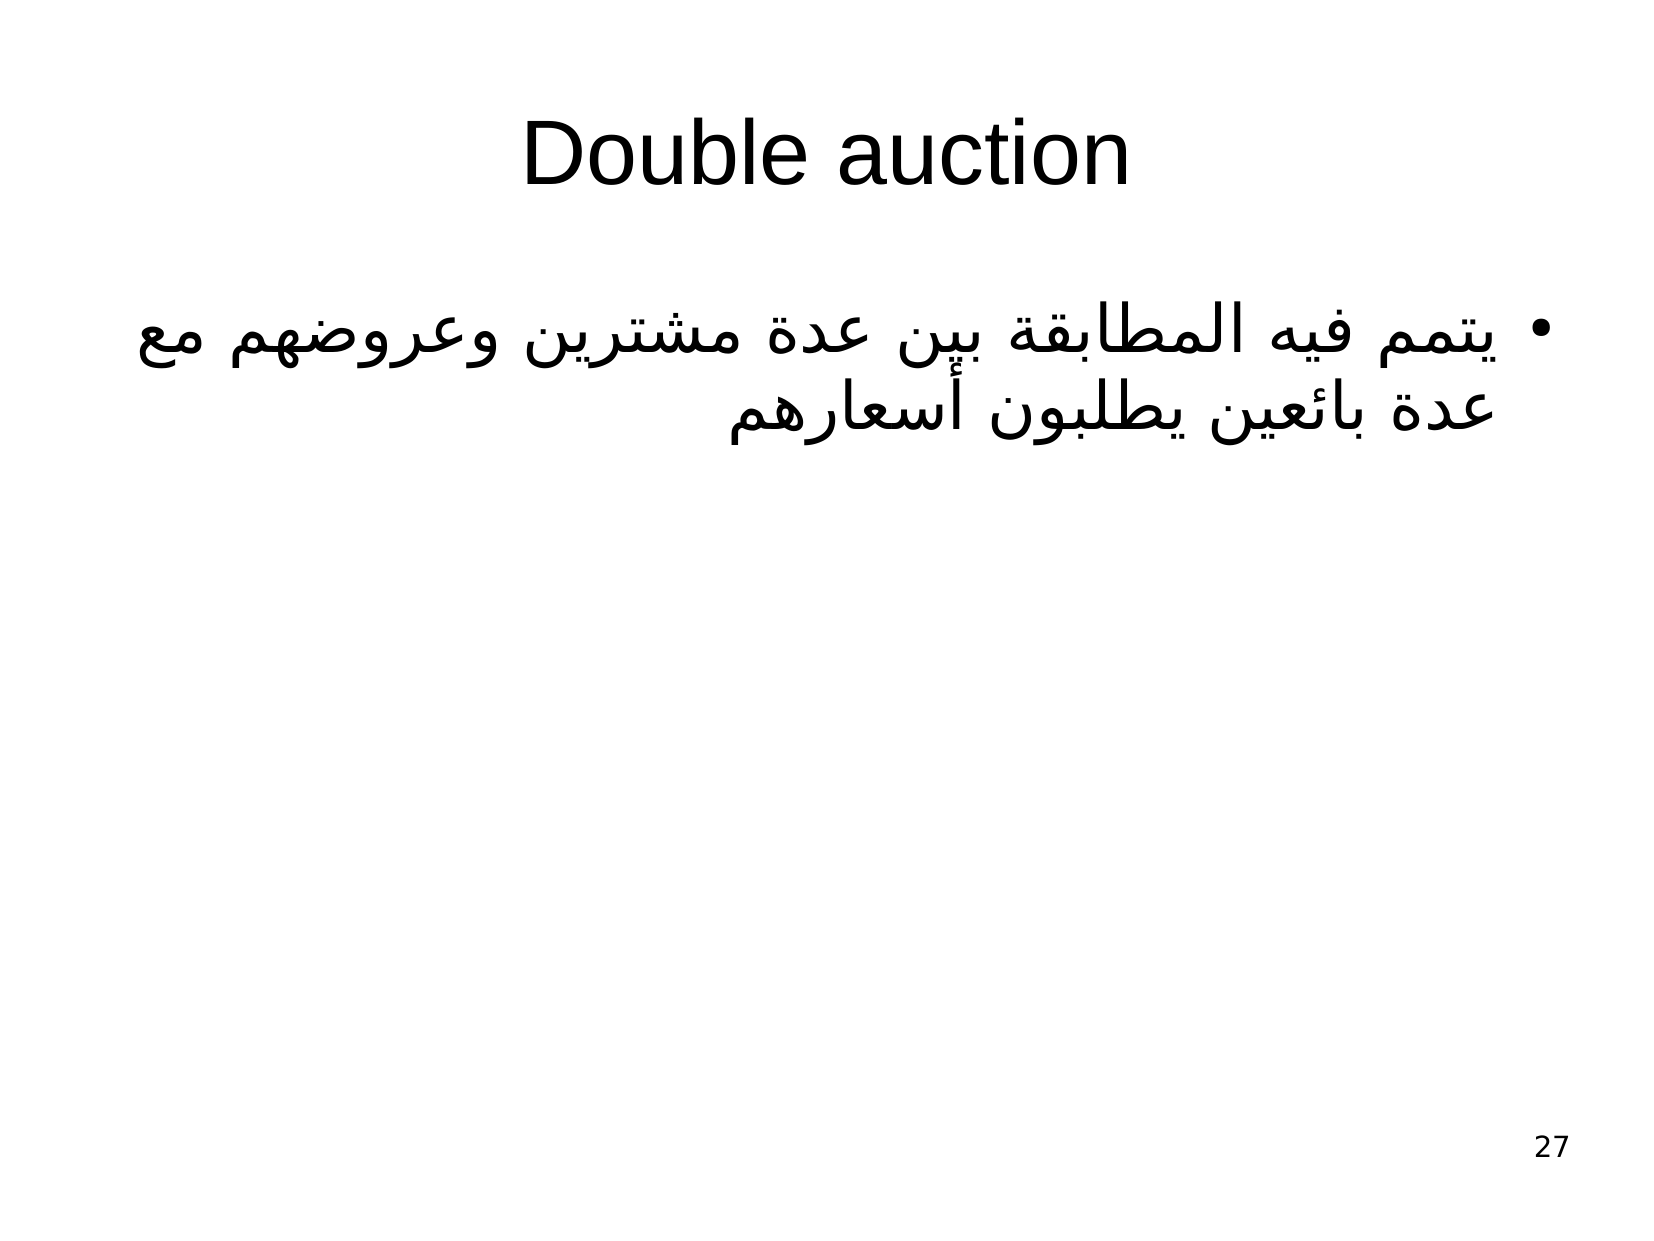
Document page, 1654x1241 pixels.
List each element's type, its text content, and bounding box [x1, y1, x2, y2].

title Double auction [82, 49, 1571, 257]
list يتمم فيه المطابقة بين عدة مشترين وعروضهم مع عدة بائعين يطلبون أسعارهم [82, 290, 1571, 1010]
